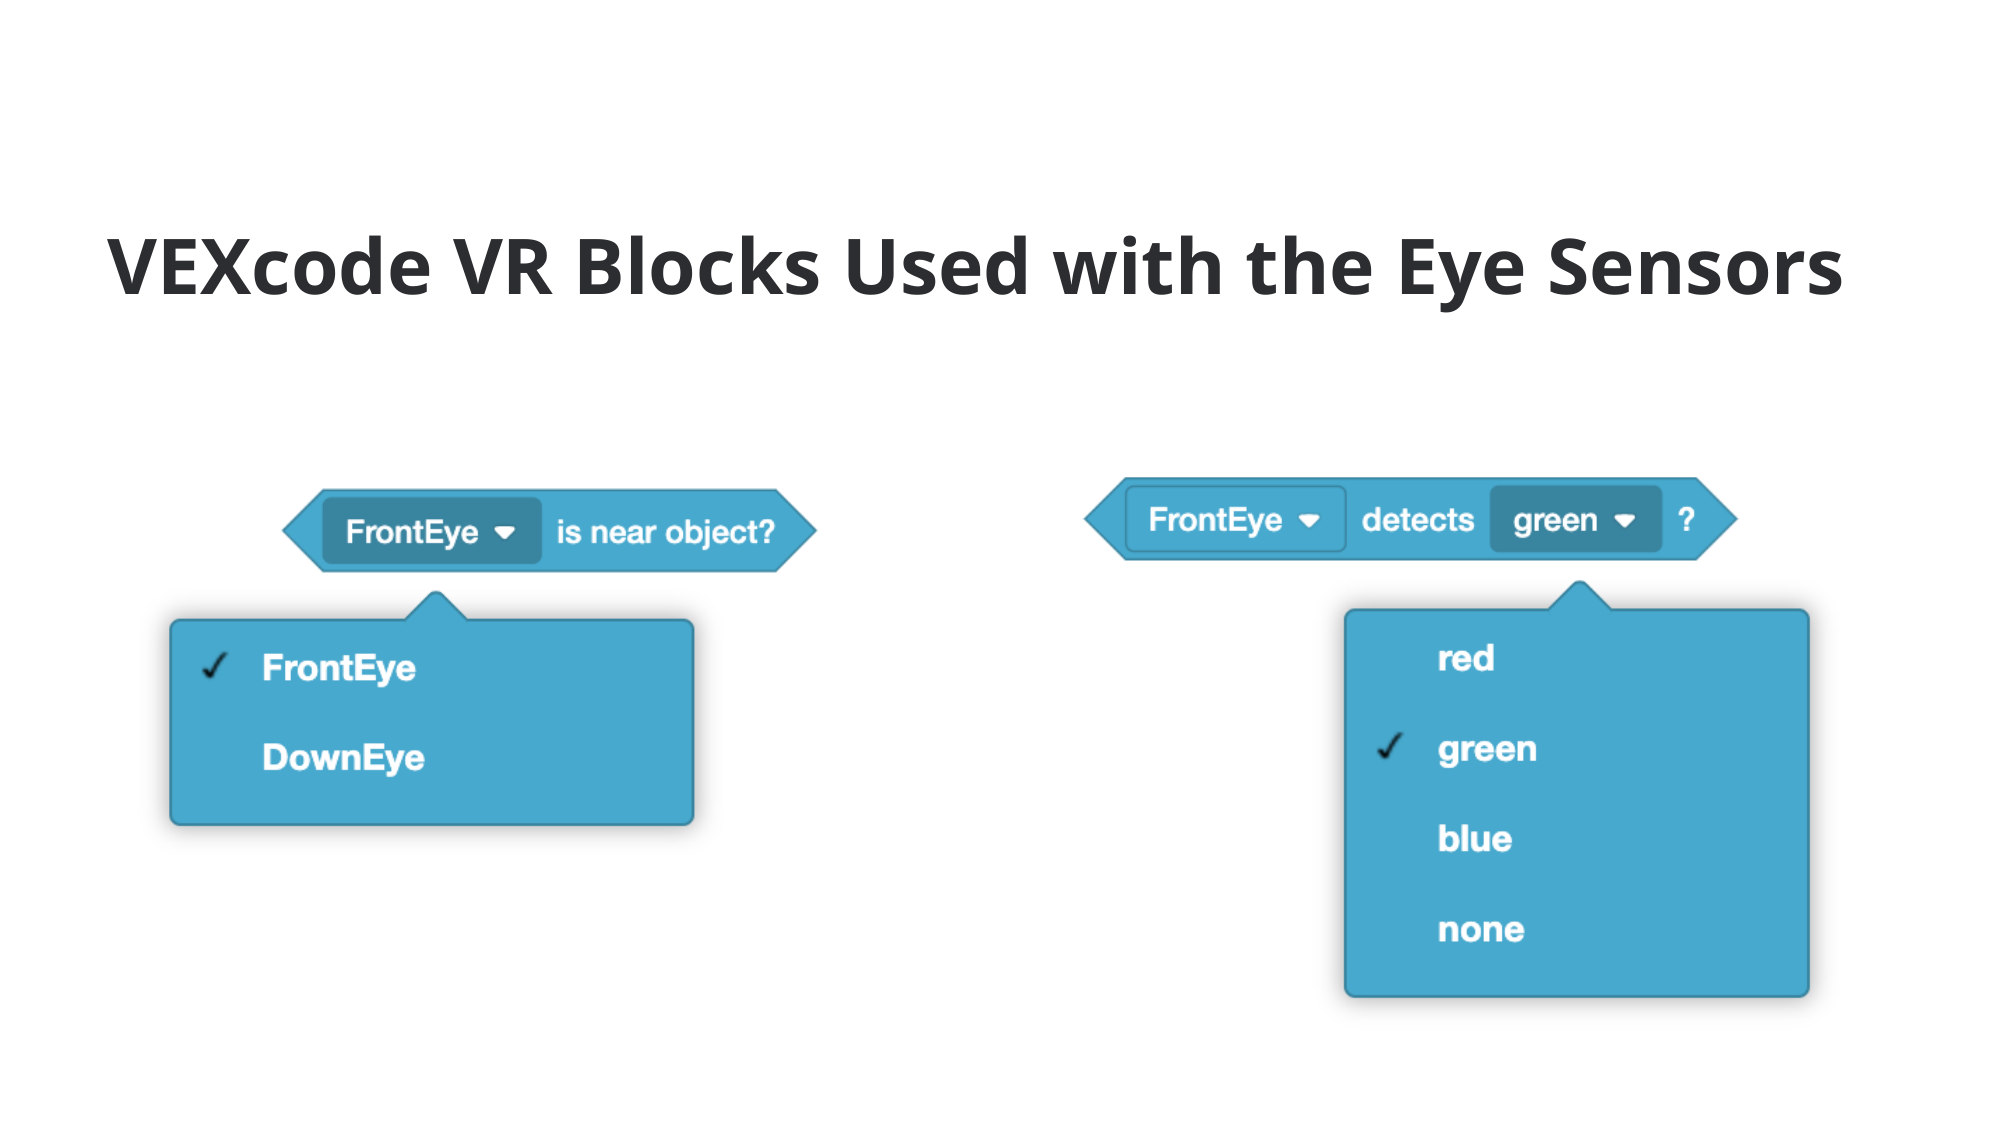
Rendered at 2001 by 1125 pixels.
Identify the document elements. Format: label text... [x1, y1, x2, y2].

picture [108, 434, 851, 871]
picture [1042, 397, 1892, 1063]
text_box VEXcode VR Blocks Used with the Eye Sensors [92, 197, 1892, 435]
